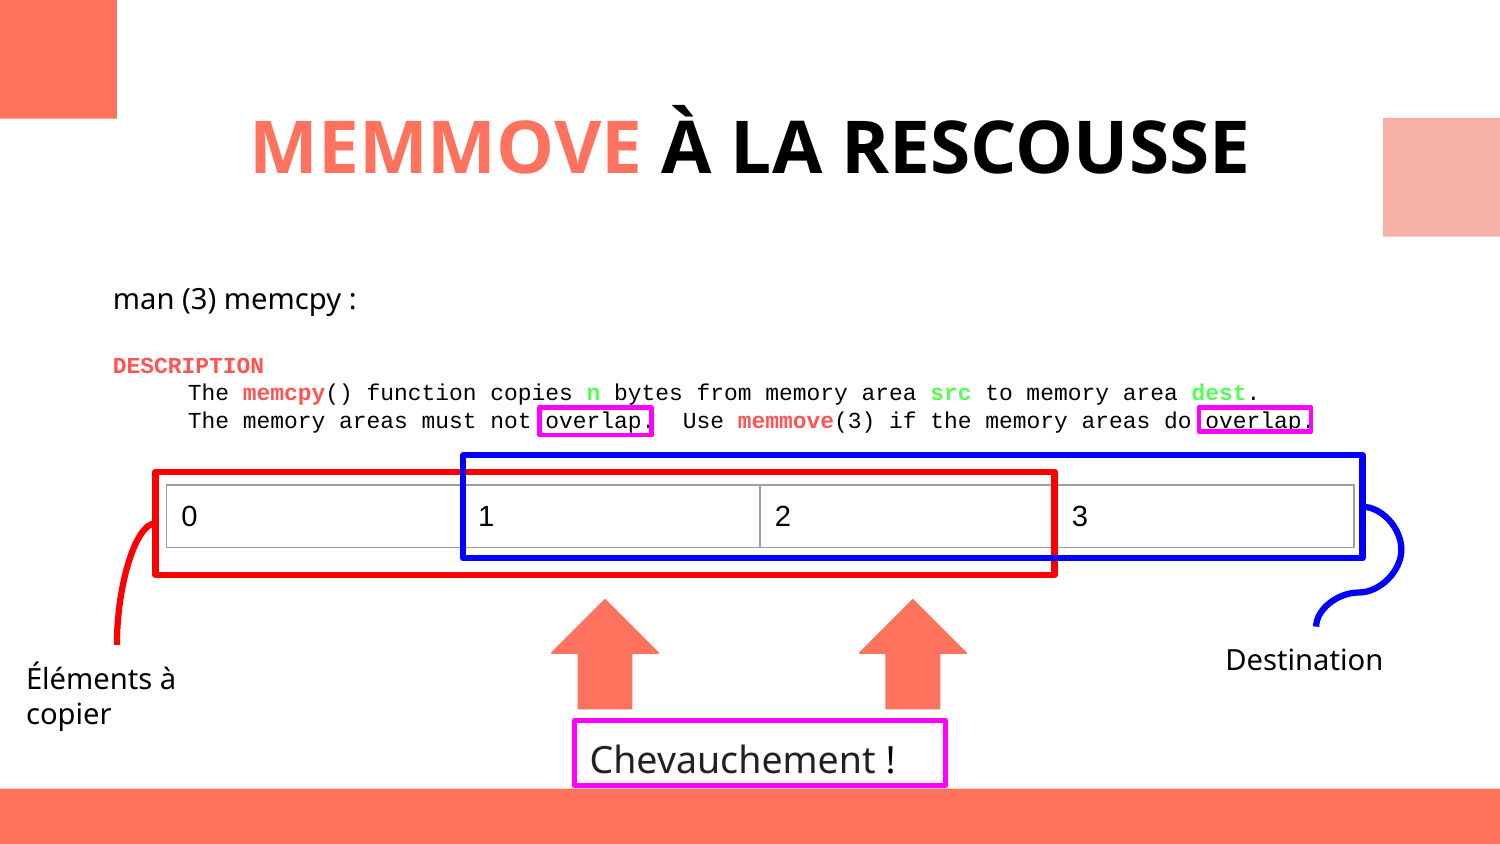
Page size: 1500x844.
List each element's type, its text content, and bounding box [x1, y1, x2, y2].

text_box [551, 599, 659, 709]
table_header 2 [761, 486, 1051, 547]
text_box Chevauchement ! [574, 720, 946, 786]
text_box man (3) memcpy : DESCRIPTION The memcpy() function copies n bytes from memory area src to memory area dest. The memory areas must not overlap. Use memmove(3) if the memory areas do overlap. [97, 265, 1423, 456]
table_header 3 [1058, 486, 1353, 547]
text_box Éléments à copier [11, 644, 224, 749]
title MEMMOVE À LA RESCOUSSE [0, 107, 1500, 181]
text_box [859, 599, 967, 709]
text_box Destination [1210, 626, 1423, 682]
table_header 0 [167, 486, 460, 547]
table_header 1 [466, 486, 759, 547]
